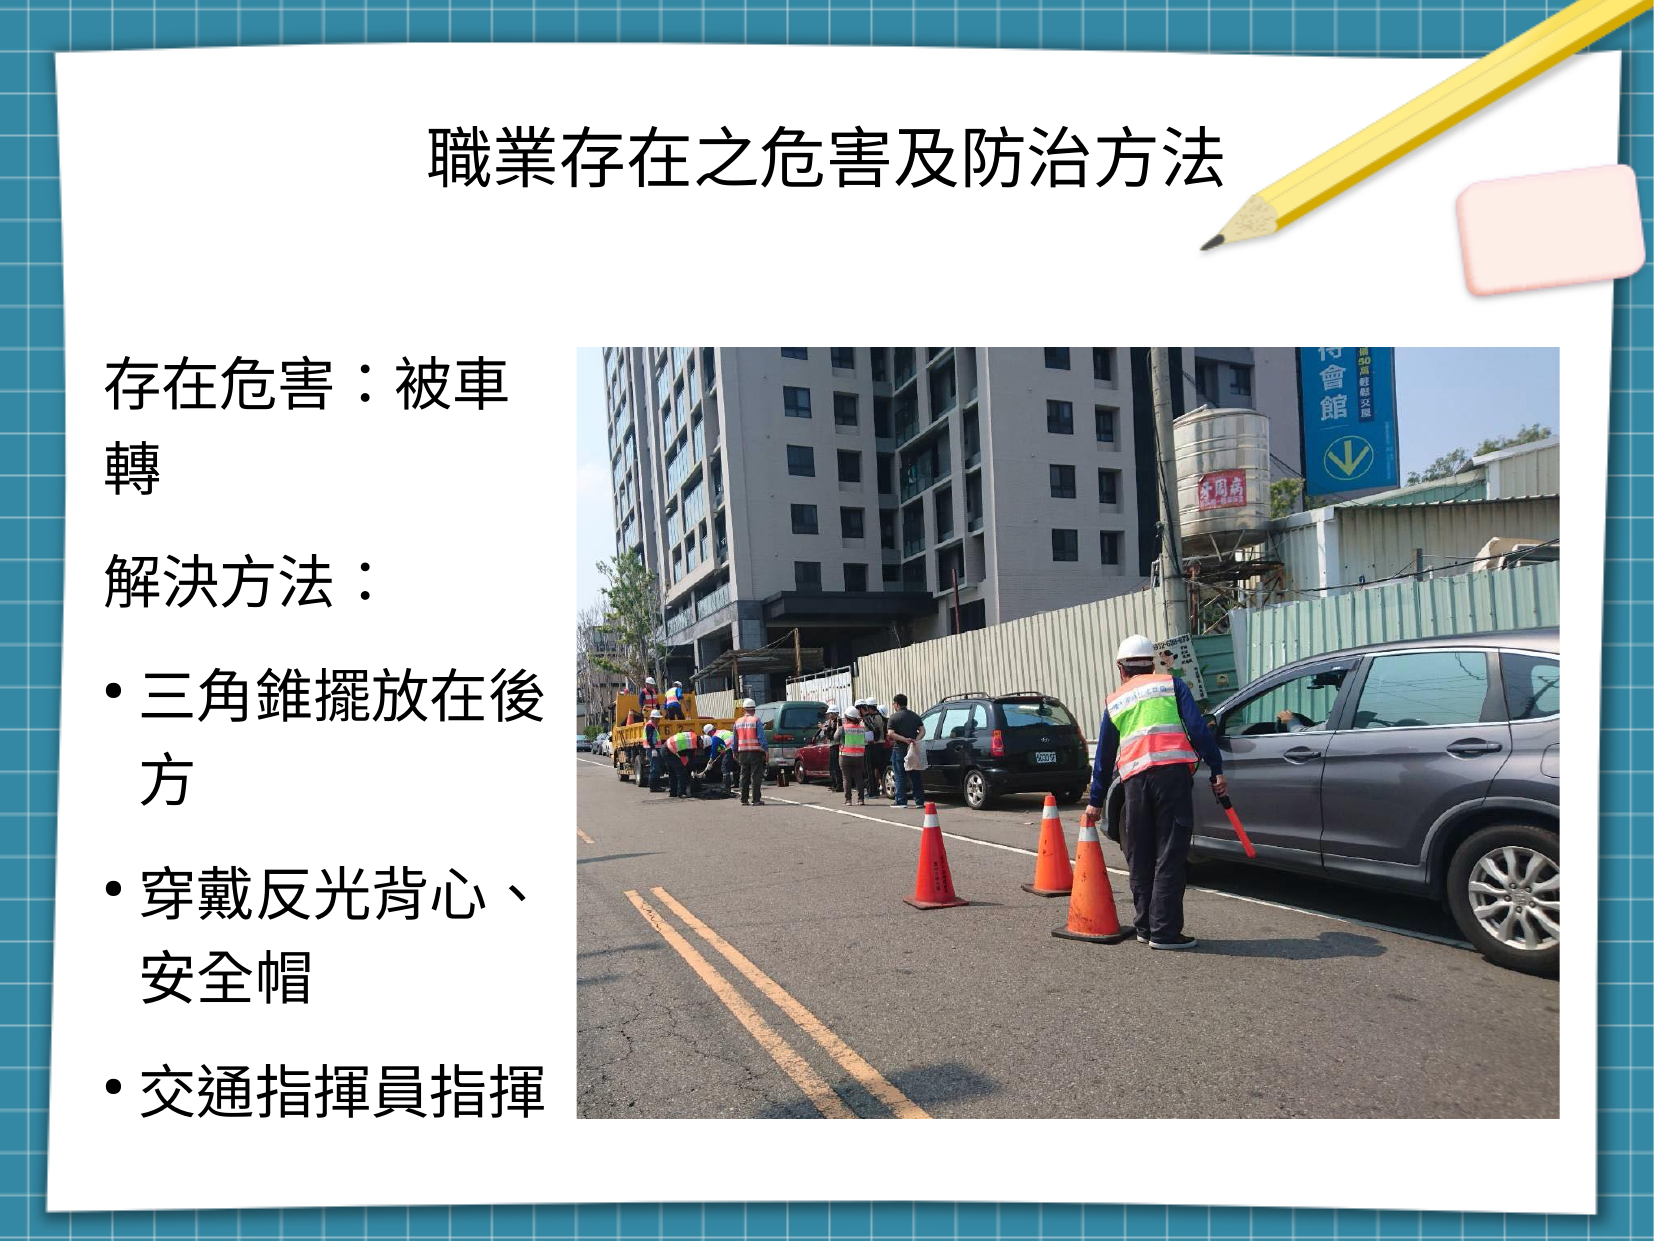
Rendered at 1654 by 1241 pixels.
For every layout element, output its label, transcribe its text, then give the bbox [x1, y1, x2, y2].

list 存在危害：被車轉 解決方法： 三角錐擺放在後方 穿戴反光背心、安全帽 交通指揮員指揮 [103, 338, 561, 1172]
picture [0, 0, 1654, 1241]
title 職業存在之危害及防治方法 [82, 49, 1571, 257]
